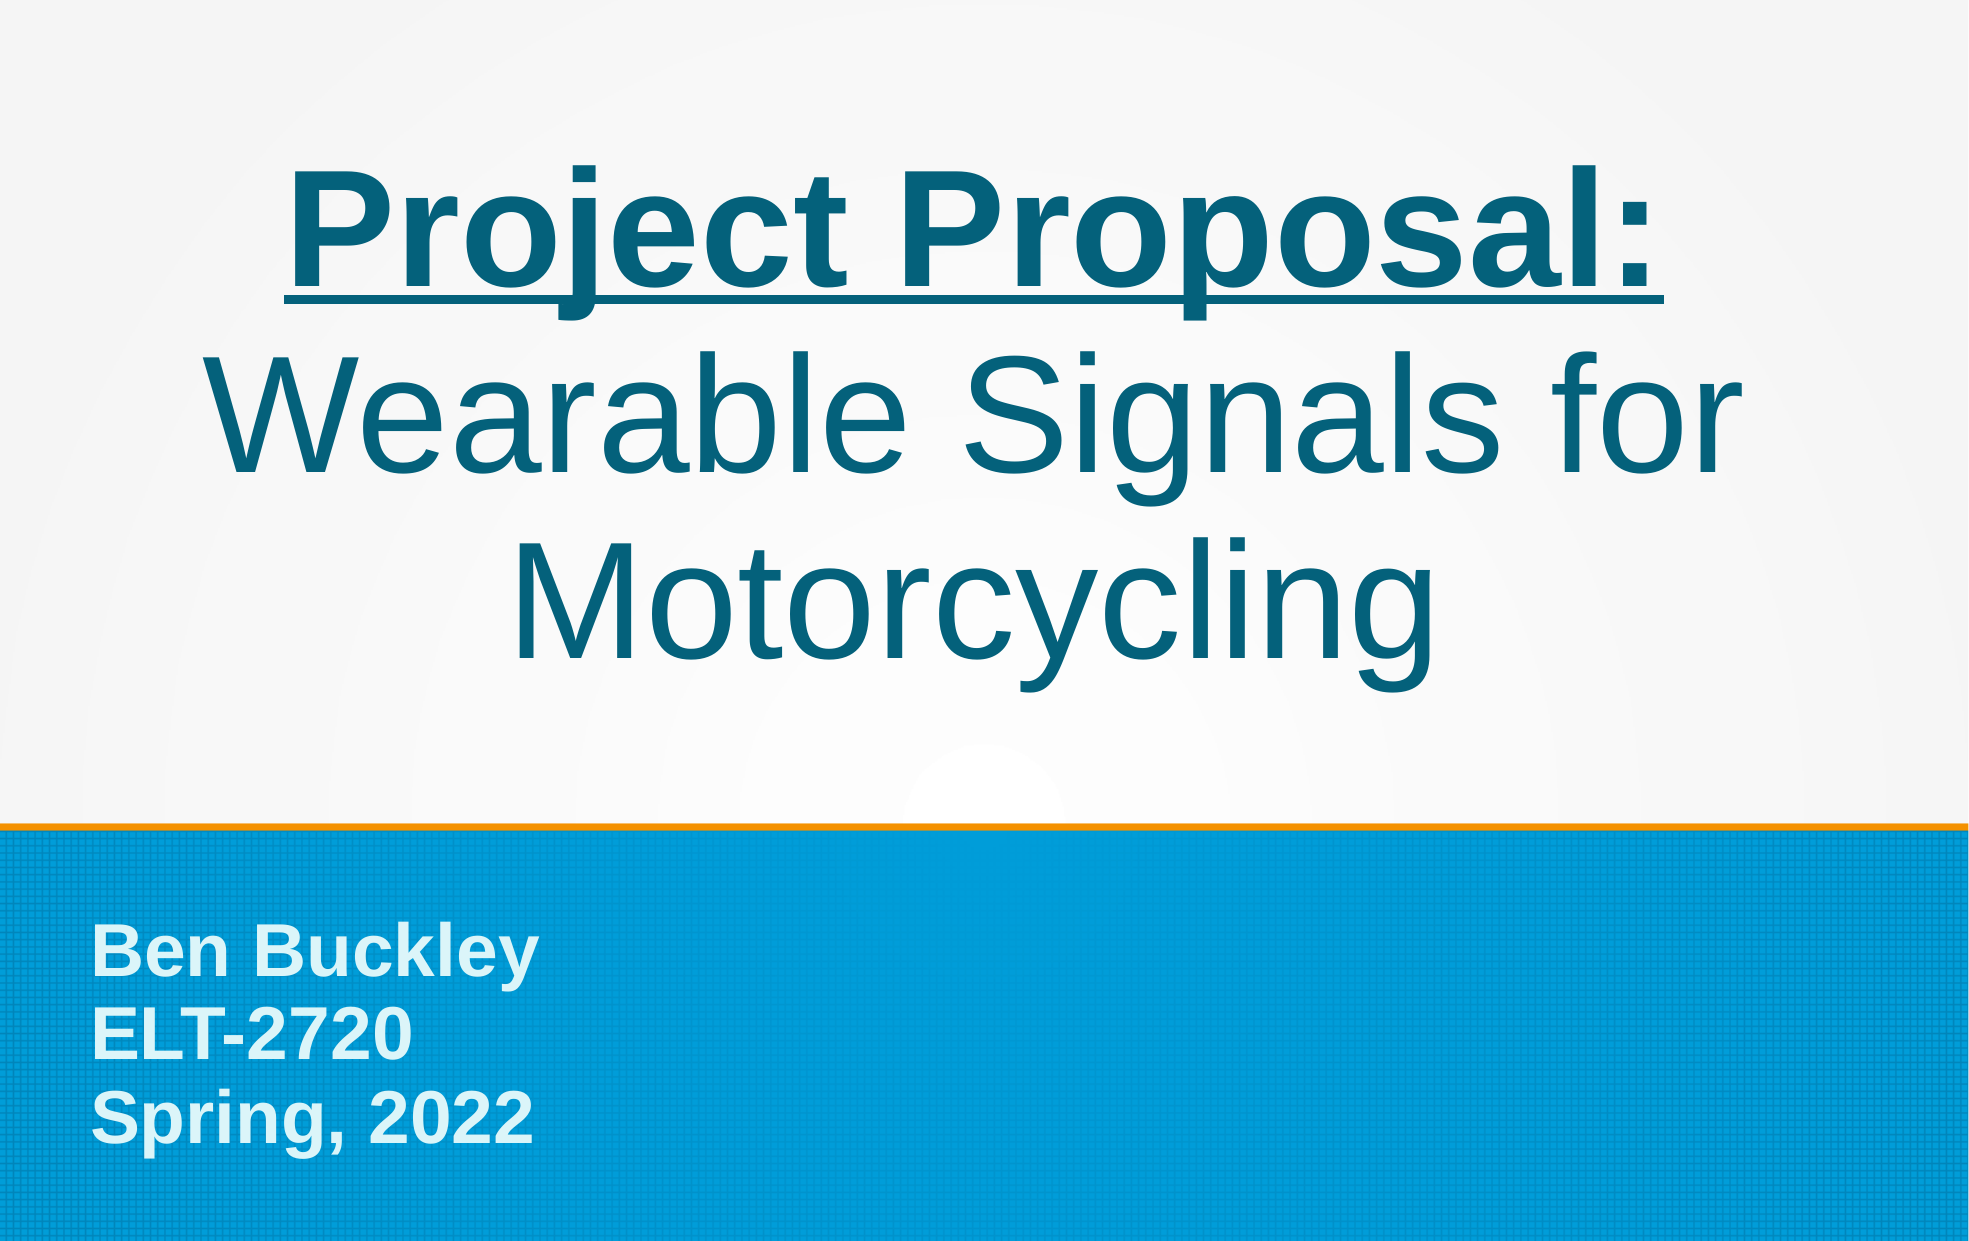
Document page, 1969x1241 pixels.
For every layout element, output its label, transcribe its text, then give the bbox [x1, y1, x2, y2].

subtitle Ben Buckley ELT-2720 Spring, 2022 [90, 908, 1861, 1163]
title Project Proposal: Wearable Signals for Motorcycling [88, 135, 1861, 731]
picture [0, 0, 1969, 830]
